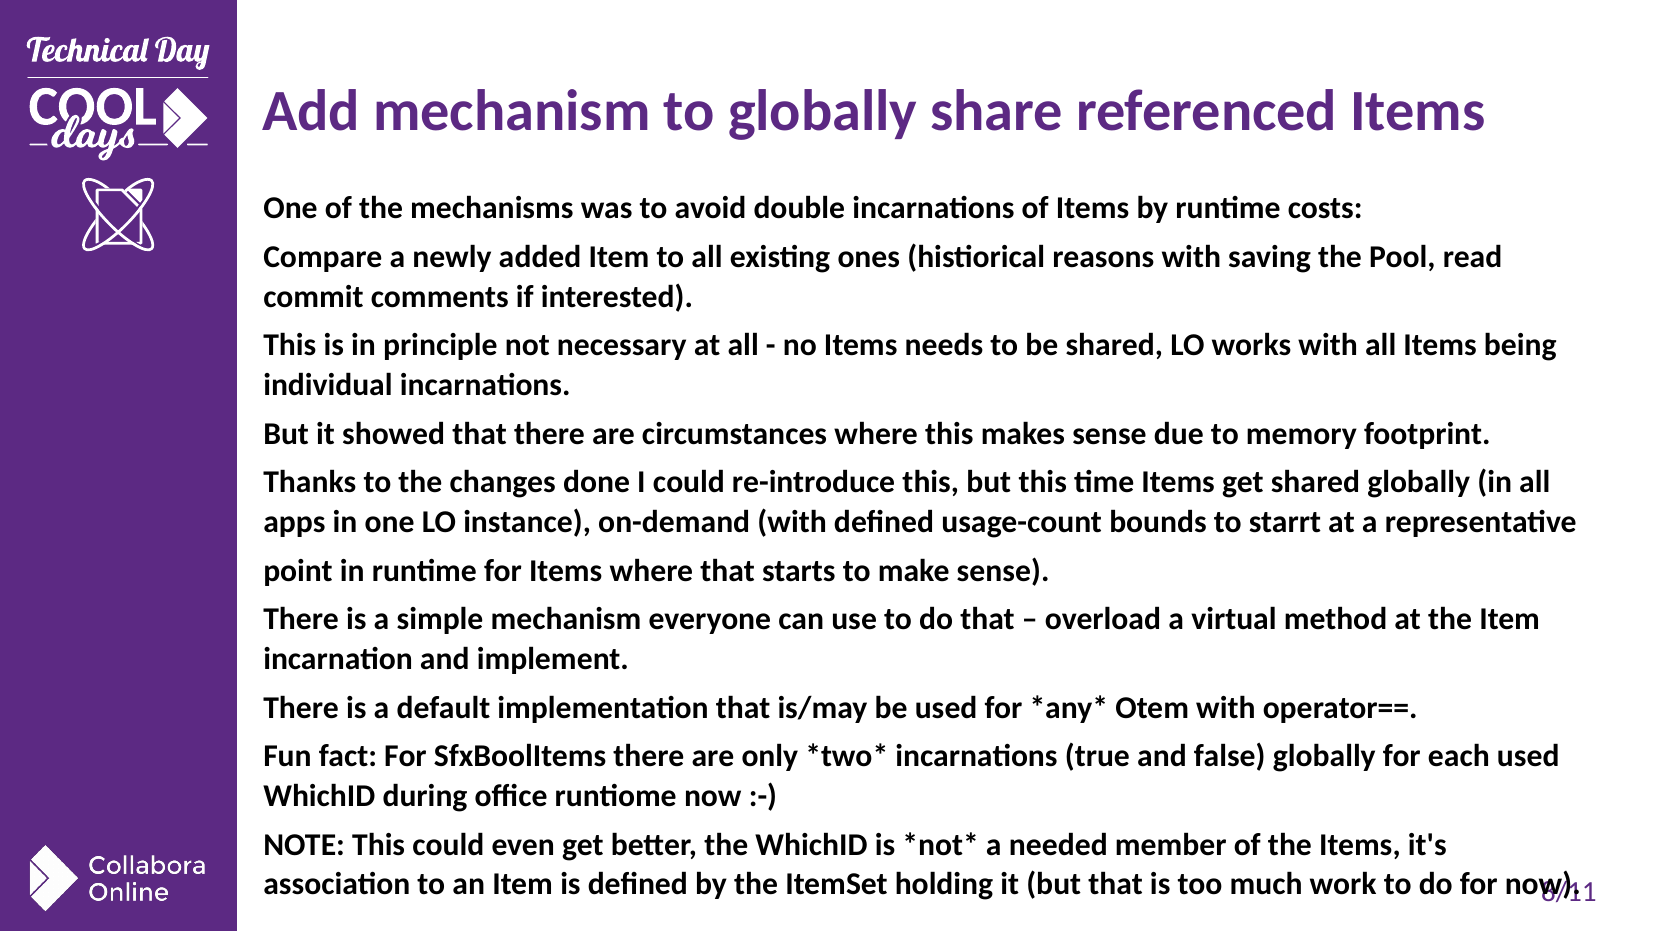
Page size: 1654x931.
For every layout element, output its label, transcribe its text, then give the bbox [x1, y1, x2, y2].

title Add mechanism to globally share referenced Items [262, 13, 1647, 145]
picture [25, 840, 209, 916]
list One of the mechanisms was to avoid double incarnations of Items by runtime costs: Compare a newly added Item to all existing ones (histiorical reasons with saving the Pool, read commit comments if interested). This is in principle not necessary at all - no Items needs to be shared, LO works with all Items being individual incarnations. But it showed that there are circumstances where this makes sense due to memory footprint. Thanks to the changes done I could re-introduce this, but this time Items get shared globally (in all apps in one LO instance), on-demand (with defined usage-count bounds to starrt at a representative point in runtime for Items where that starts to make sense). There is a simple mechanism everyone can use to do that – overload a virtual method at the Item incarnation and implement. There is a default implementation that is/may be used for *any* Otem with operator==. Fun fact: For SfxBoolItems there are only *two* incarnations (true and false) globally for each used WhichID during office runtiome now :-) NOTE: This could even get better, the WhichID is *not* a needed member of the Items, it's association to an Item is defined by the ItemSet holding it (but that is too much work to do for now). [263, 187, 1586, 918]
